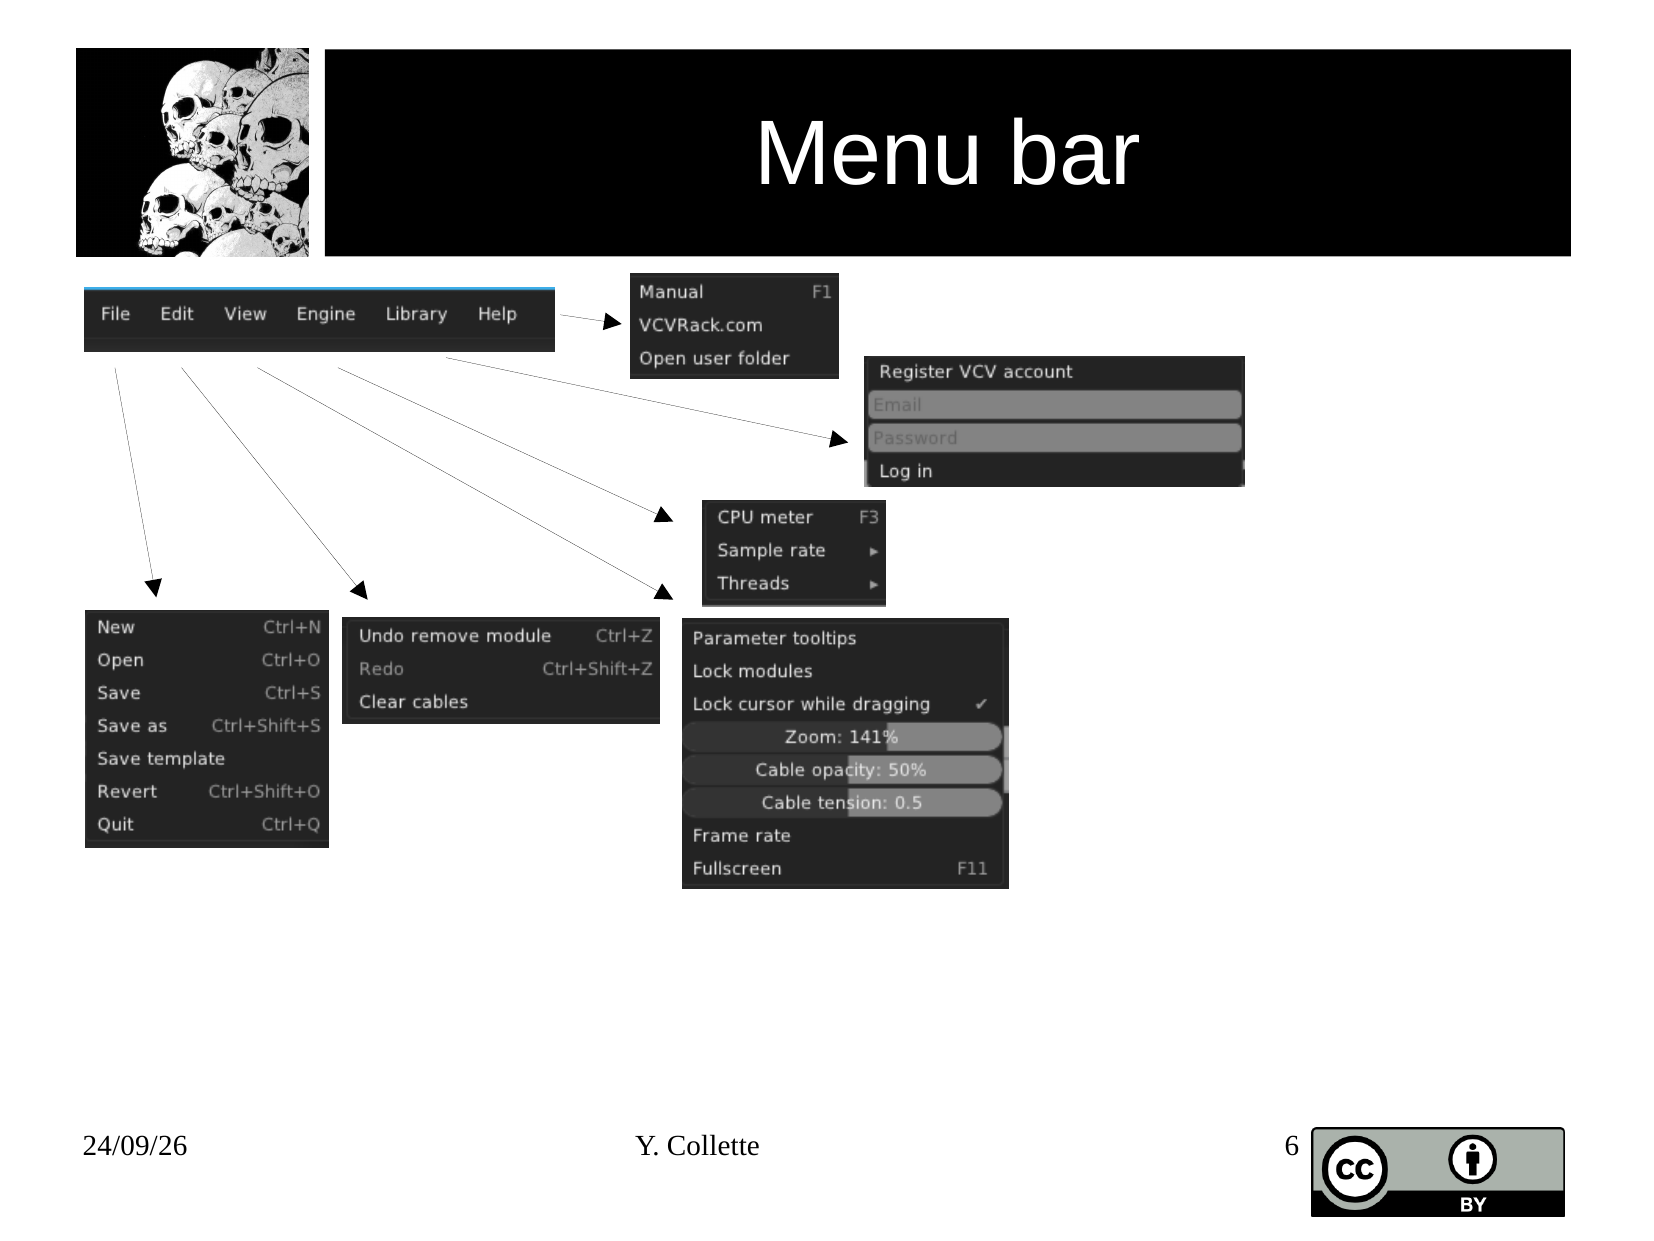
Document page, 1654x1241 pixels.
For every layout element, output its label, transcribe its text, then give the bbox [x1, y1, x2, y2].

picture [864, 356, 1245, 487]
picture [84, 287, 555, 352]
picture [1311, 1127, 1565, 1217]
picture [85, 610, 329, 848]
picture [682, 618, 1009, 889]
picture [702, 500, 886, 607]
title Menu bar [324, 49, 1571, 257]
picture [630, 273, 839, 379]
picture [76, 48, 309, 257]
picture [342, 617, 660, 724]
